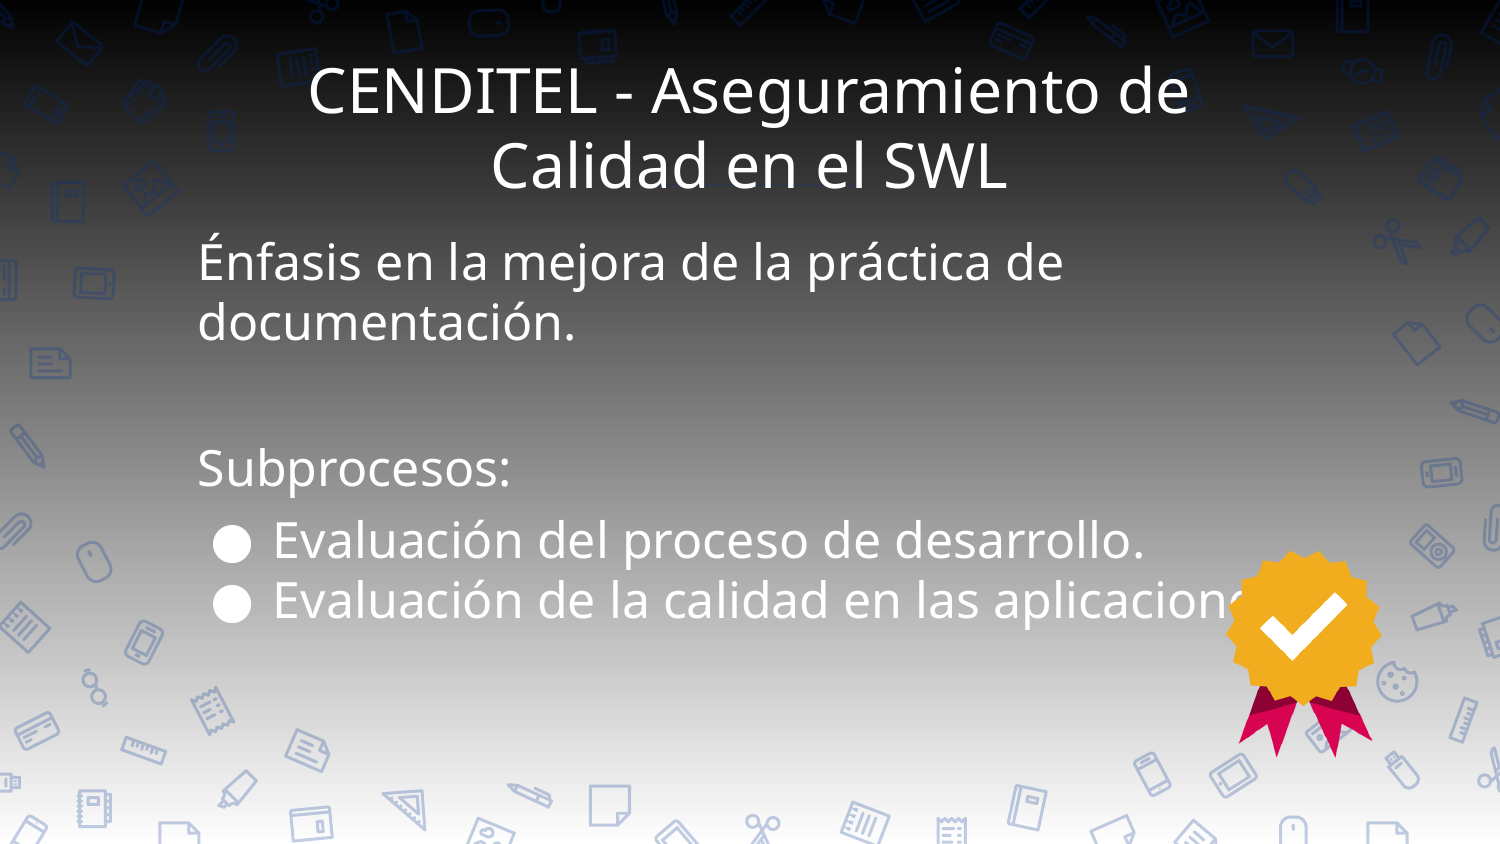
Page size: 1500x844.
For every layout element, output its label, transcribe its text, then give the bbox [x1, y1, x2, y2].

title CENDITEL - Aseguramiento de Calidad en el SWL [182, 93, 1318, 215]
picture [1225, 550, 1382, 758]
list Énfasis en la mejora de la práctica de documentación. Subprocesos: Evaluación del proceso de desarrollo. Evaluación de la calidad en las aplicaciones. [182, 215, 1318, 758]
